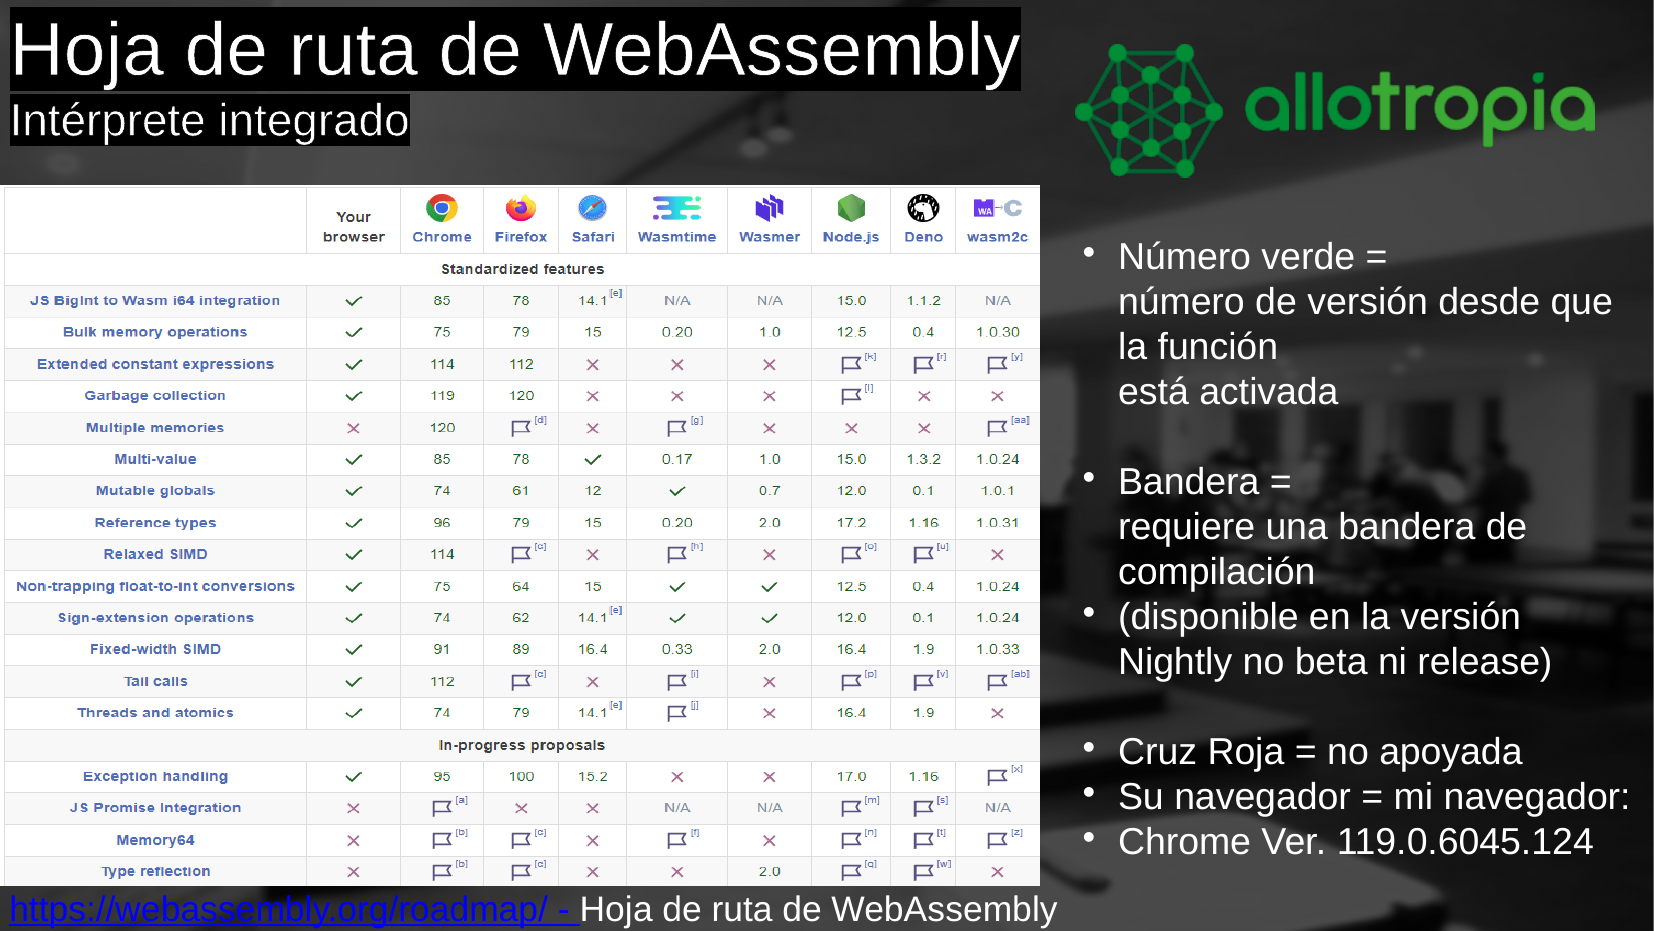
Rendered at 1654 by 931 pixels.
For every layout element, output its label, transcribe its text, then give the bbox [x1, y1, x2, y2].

text_box https://webassembly.org/roadmap/ - Hoja de ruta de WebAssembly [0, 878, 1359, 931]
title Hoja de ruta de WebAssembly Intérprete integrado [9, 0, 1182, 172]
picture [0, 0, 1654, 931]
text_box Número verde = número de versión desde que la función está activada Bandera = requiere una bandera de compilación (disponible en la versión Nightly no beta ni release) Cruz Roja = no apoyada Su navegador = mi navegador: Chrome Ver. 119.0.6045.124 [1067, 225, 1650, 912]
